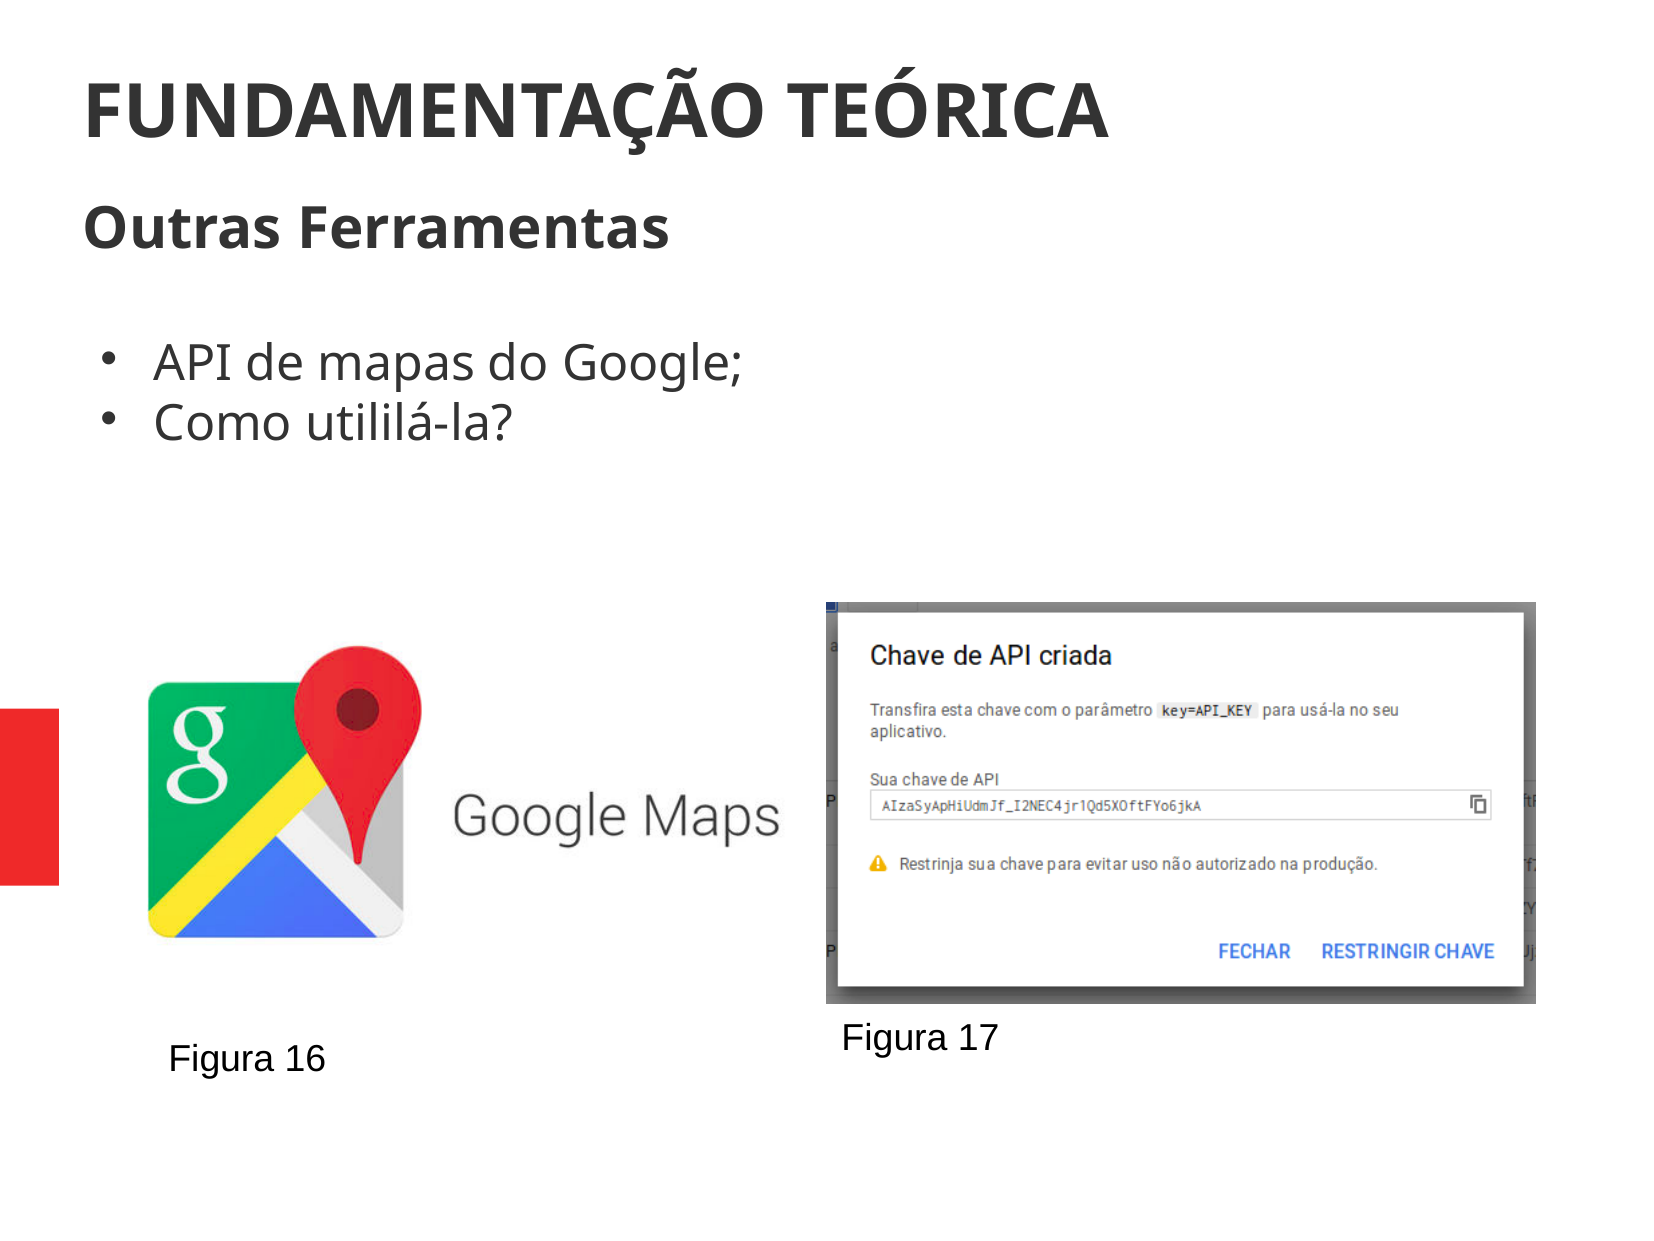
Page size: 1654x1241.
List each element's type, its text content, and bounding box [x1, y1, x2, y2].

text_box FUNDAMENTAÇÃO TEÓRICA [82, 49, 1571, 166]
picture [826, 602, 1536, 1004]
text_box Outras Ferramentas [82, 167, 1571, 284]
text_box Figura 16 [153, 1029, 461, 1087]
text_box API de mapas do Google; Como utililá-la? [82, 330, 1571, 1010]
picture [59, 602, 819, 1030]
text_box Figura 17 [826, 1009, 1146, 1067]
